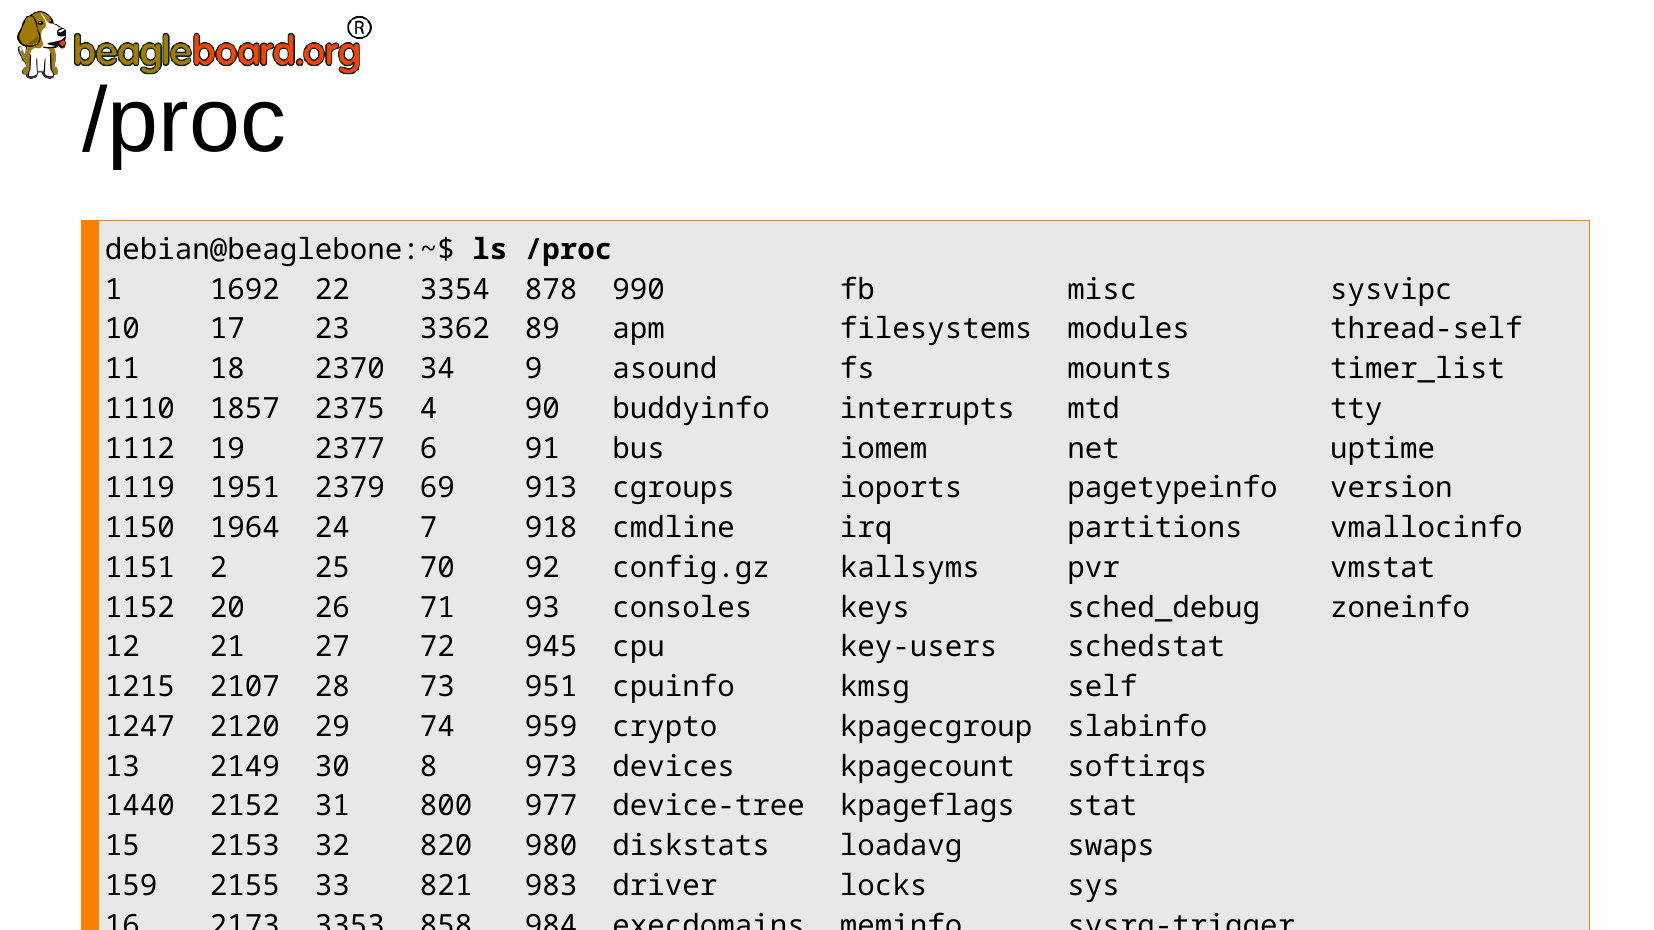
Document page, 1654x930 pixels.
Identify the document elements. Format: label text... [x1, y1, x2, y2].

text_box /proc [82, 37, 1571, 193]
table_header debian@beaglebone:~$ ls /proc 1 1692 22 3354 878 990 fb misc sysvipc 10 17 23 3362 89 apm filesystems modules thread-self 11 18 2370 34 9 asound fs mounts timer_list 1110 1857 2375 4 90 buddyinfo interrupts mtd tty 1112 19 2377 6 91 bus iomem net uptime 1119 1951 2379 69 913 cgroups ioports pagetypeinfo version 1150 1964 24 7 918 cmdline irq partitions vmallocinfo 1151 2 25 70 92 config.gz kallsyms pvr vmstat 1152 20 26 71 93 consoles keys sched_debug zoneinfo 12 21 27 72 945 cpu key-users schedstat 1215 2107 28 73 951 cpuinfo kmsg self 1247 2120 29 74 959 crypto kpagecgroup slabinfo 13 2149 30 8 973 devices kpagecount softirqs 1440 2152 31 800 977 device-tree kpageflags stat 15 2153 32 820 980 diskstats loadavg swaps 159 2155 33 821 983 driver locks sys 16 2173 3353 858 984 execdomains meminfo sysrq-trigger [99, 221, 1589, 930]
picture [17, 11, 372, 79]
